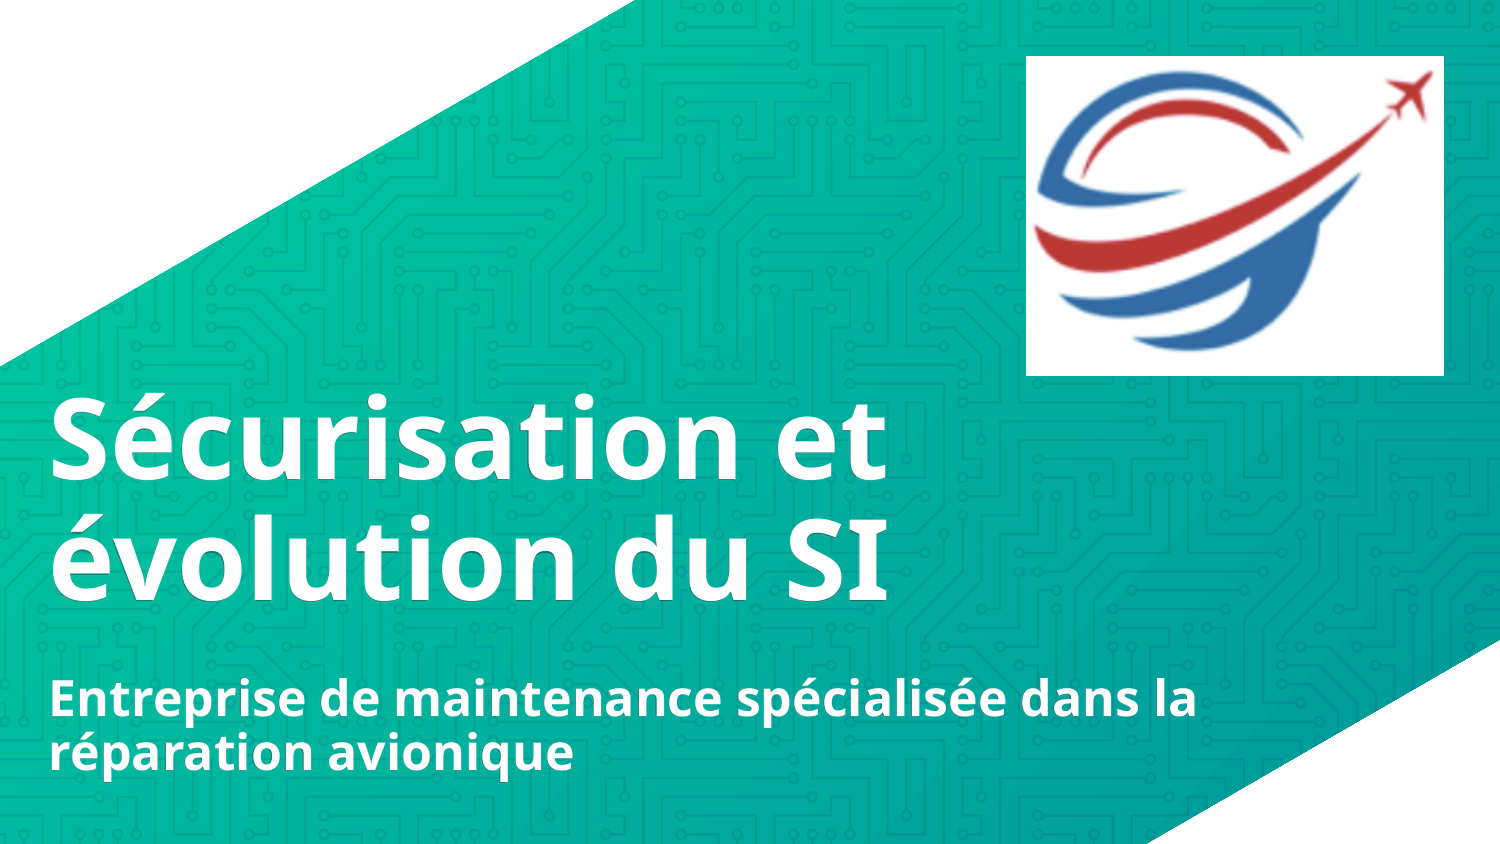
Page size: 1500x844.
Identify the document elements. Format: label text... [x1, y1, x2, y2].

title Sécurisation et évolution du SI [48, 227, 1111, 625]
title Entreprise de maintenance spécialisée dans la réparation avionique [48, 602, 1347, 782]
picture [1026, 56, 1444, 376]
